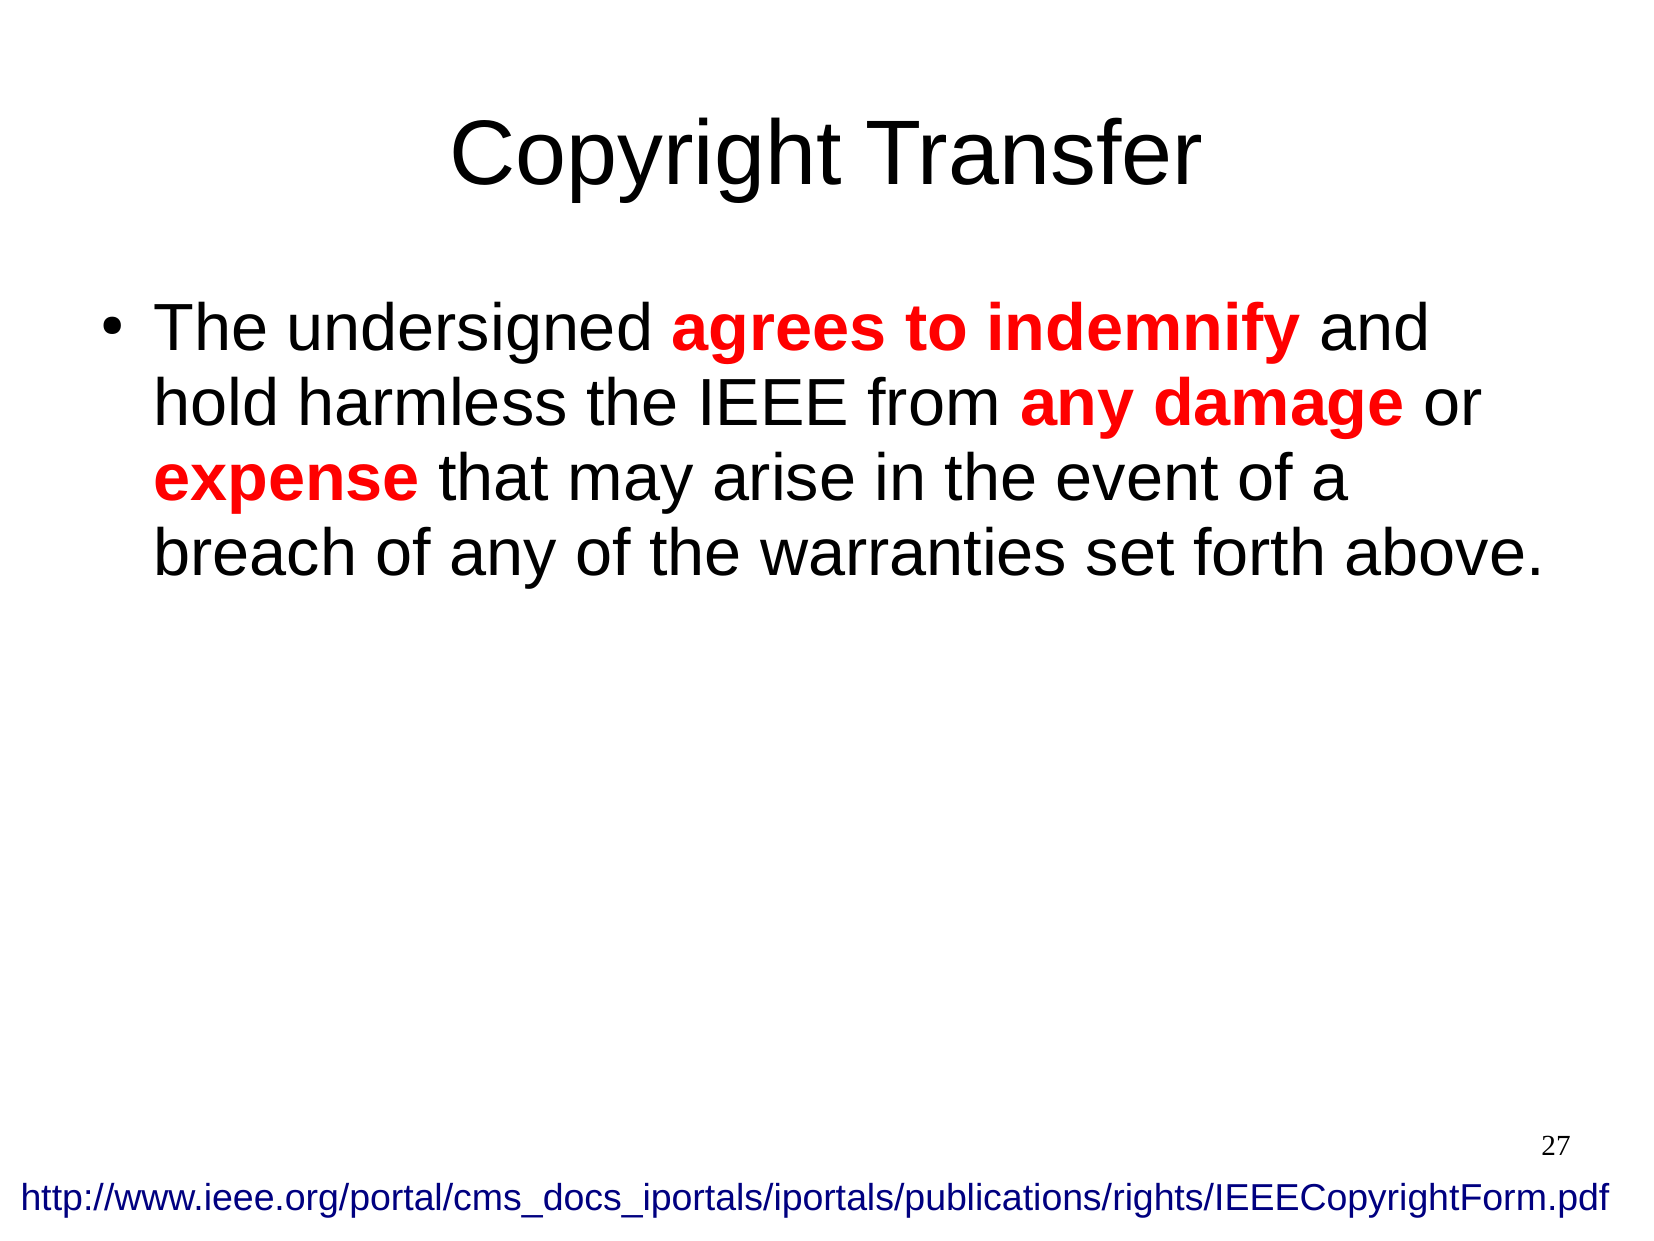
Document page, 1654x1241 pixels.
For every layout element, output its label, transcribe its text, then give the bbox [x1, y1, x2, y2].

title Copyright Transfer [82, 49, 1571, 257]
list The undersigned agrees to indemnify and hold harmless the IEEE from any damage or expense that may arise in the event of a breach of any of the warranties set forth above. [82, 290, 1571, 1094]
text_box http://www.ieee.org/portal/cms_docs_iportals/iportals/publications/rights/IEEECopyrightForm.pdf [5, 1169, 1651, 1227]
